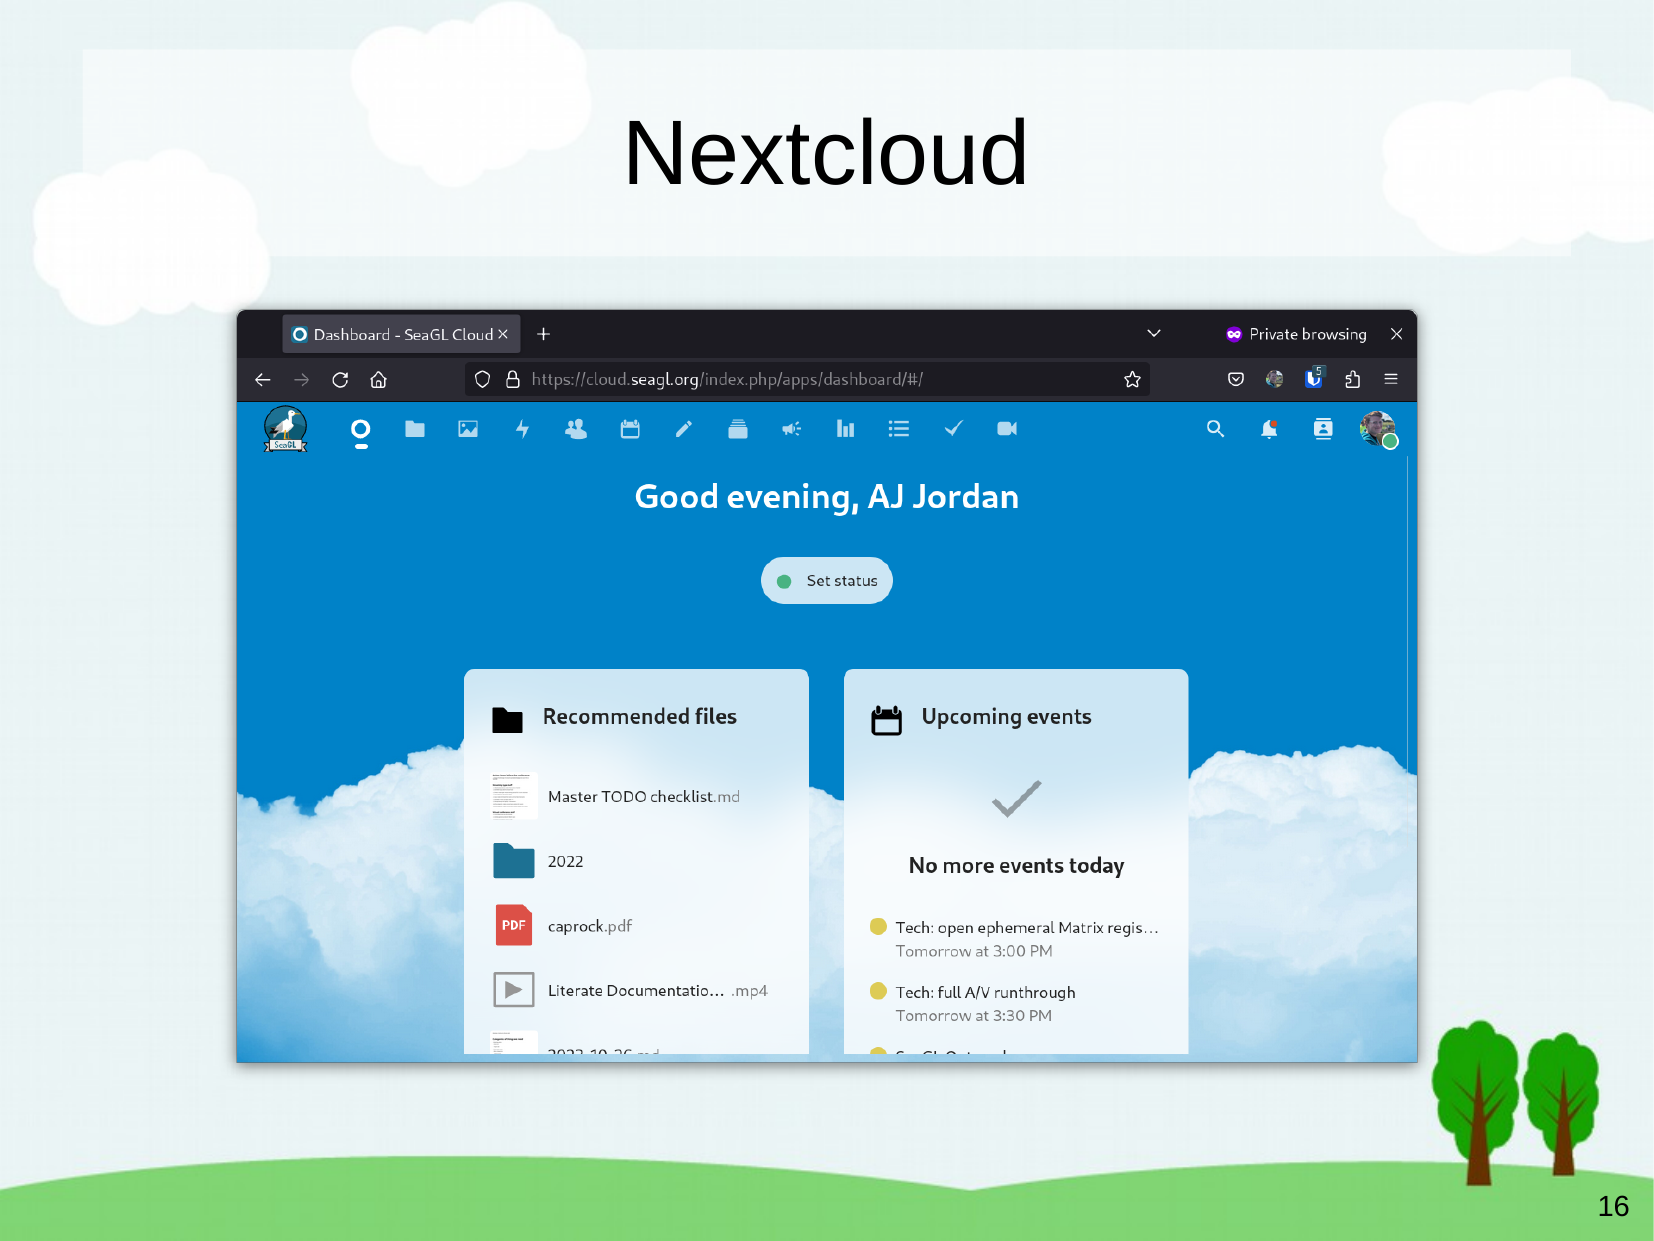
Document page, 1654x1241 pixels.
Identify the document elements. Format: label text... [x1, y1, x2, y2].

picture [0, 0, 1654, 1241]
title Nextcloud [82, 49, 1571, 257]
